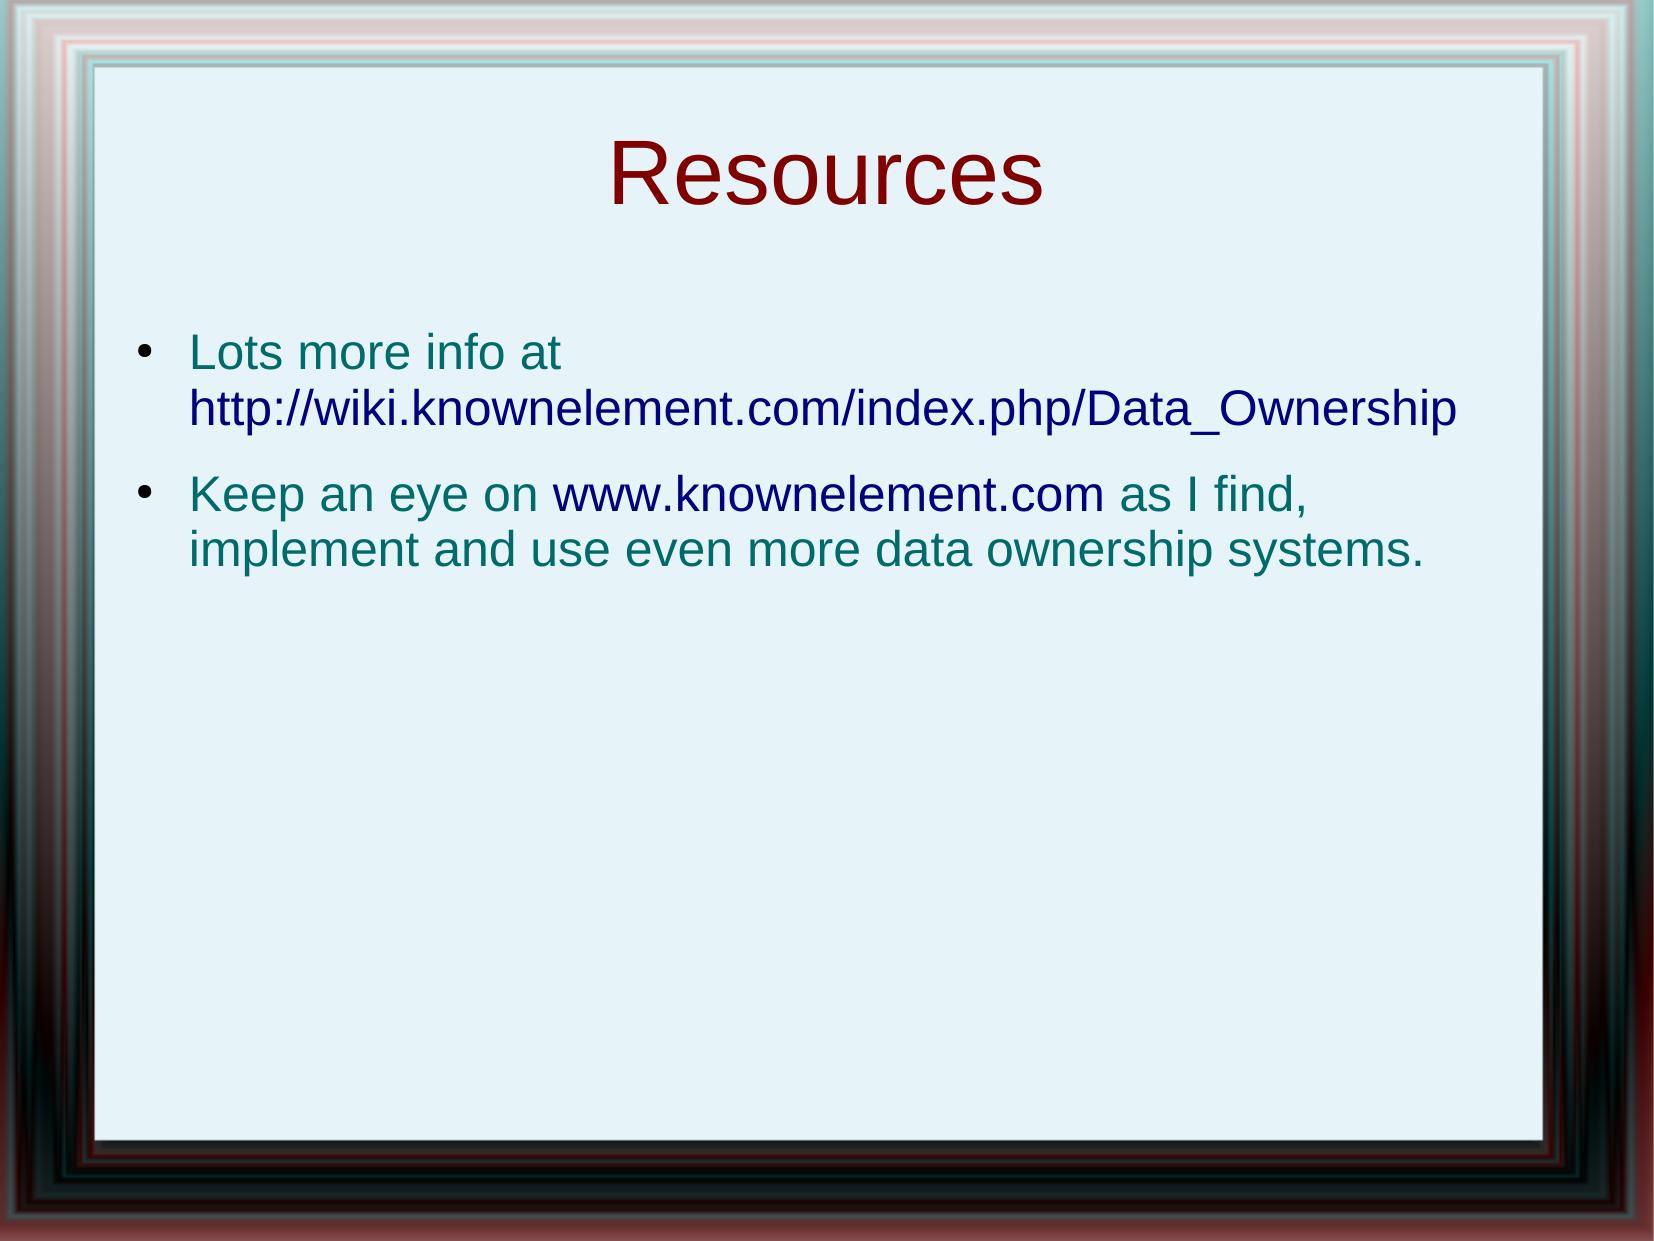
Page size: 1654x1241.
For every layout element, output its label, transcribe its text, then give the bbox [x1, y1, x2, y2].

list Lots more info at http://wiki.knownelement.com/index.php/Data_Ownership Keep an eye on www.knownelement.com as I find, implement and use even more data ownership systems. [118, 324, 1506, 1129]
picture [0, 0, 1654, 1241]
title Resources [118, 95, 1536, 250]
